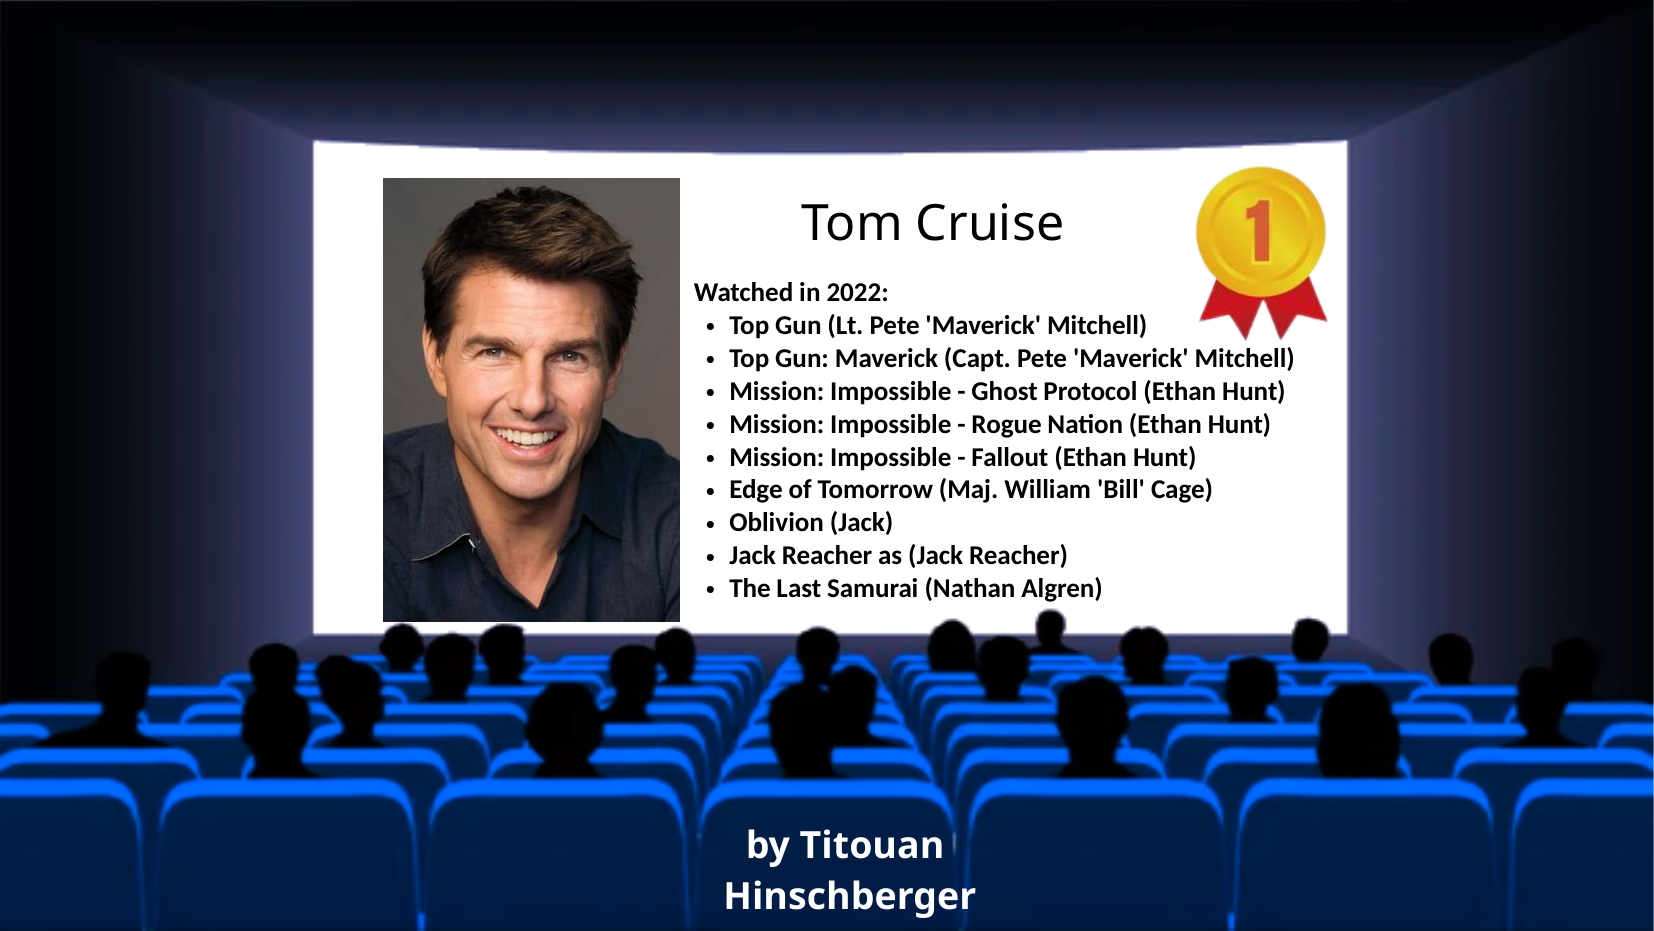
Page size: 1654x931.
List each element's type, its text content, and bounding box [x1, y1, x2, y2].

picture [0, 0, 1654, 931]
text_box Tom Cruise [680, 179, 1188, 265]
text_box Watched in 2022: Top Gun (Lt. Pete 'Maverick' Mitchell) Top Gun: Maverick (Capt. Pete 'Maverick' Mitchell) Mission: Impossible - Ghost Protocol (Ethan Hunt) Mission: Impossible - Rogue Nation (Ethan Hunt) Mission: Impossible - Fallout (Ethan Hunt) Edge of Tomorrow (Maj. William 'Bill' Cage) Oblivion (Jack) Jack Reacher as (Jack Reacher) The Last Samurai (Nathan Algren) [680, 265, 1347, 621]
